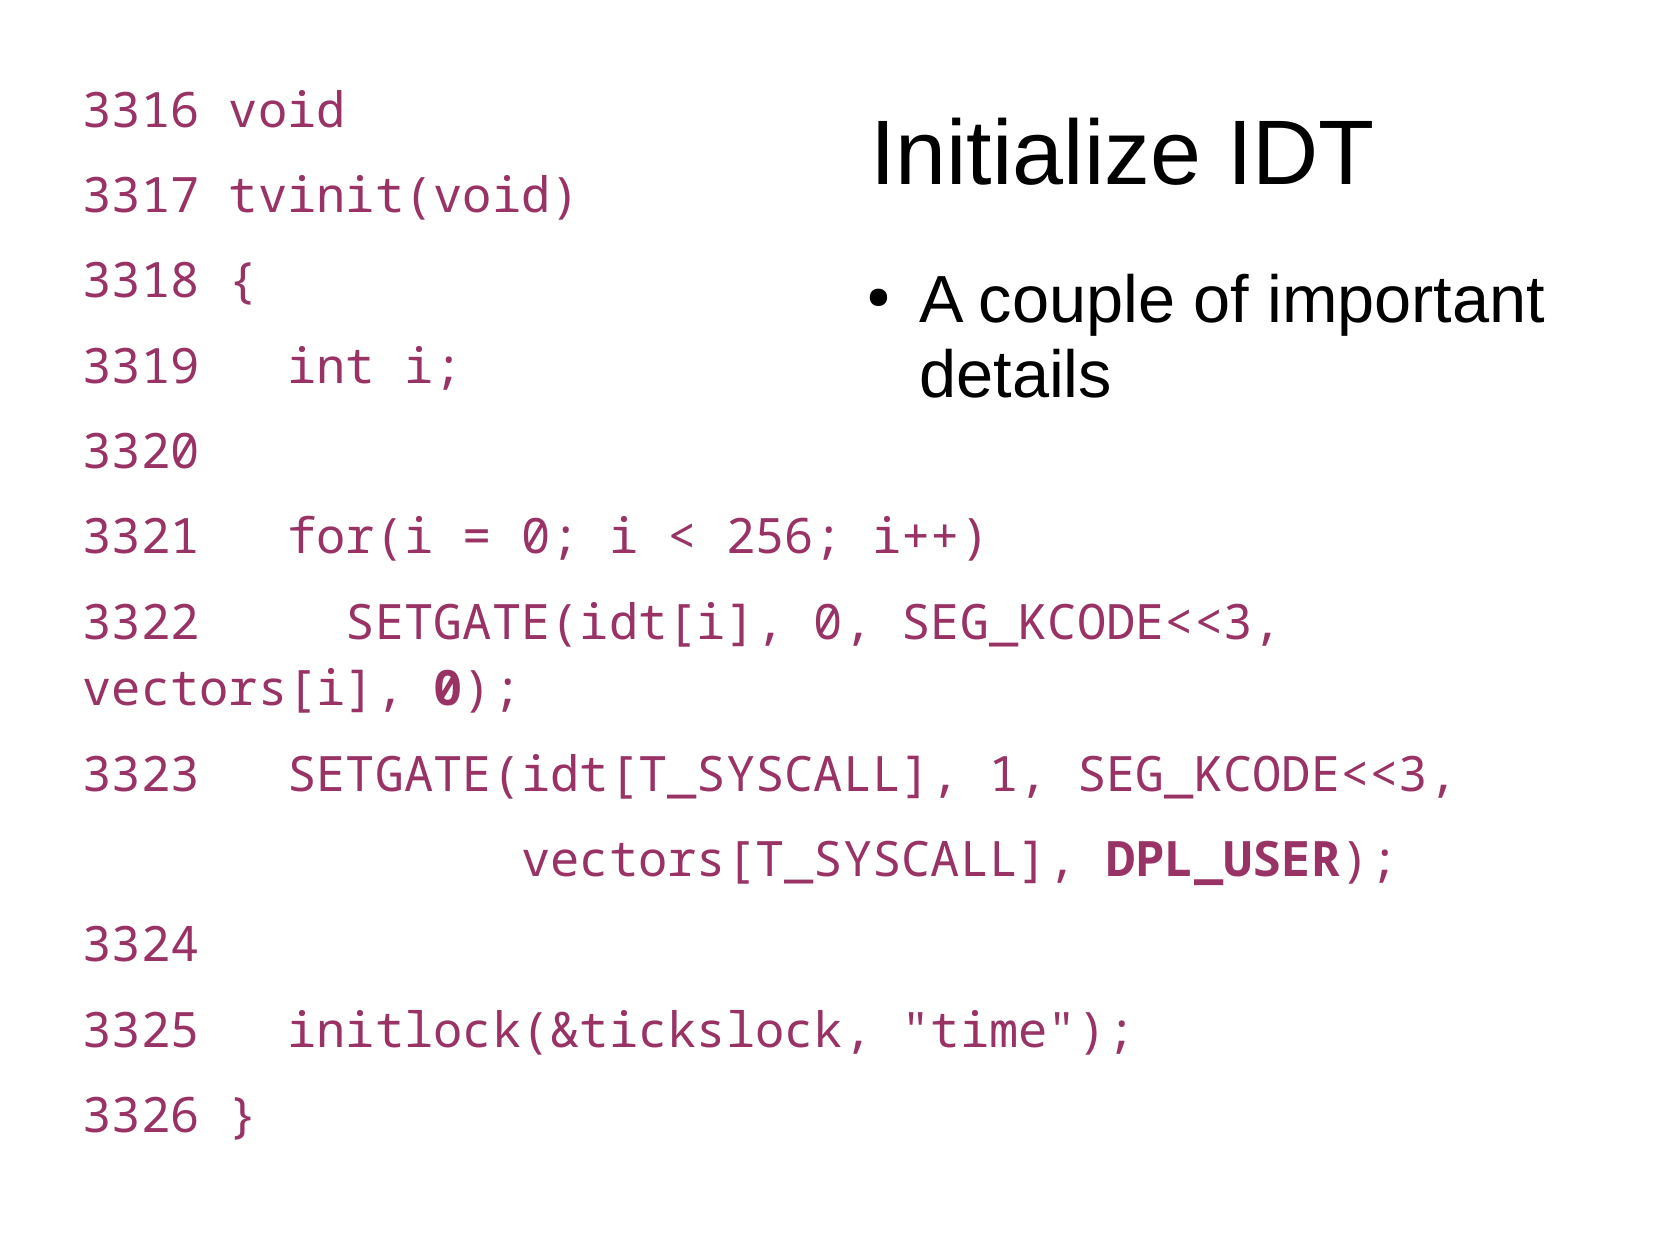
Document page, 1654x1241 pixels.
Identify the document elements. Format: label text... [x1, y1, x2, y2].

list A couple of important details [848, 262, 1576, 682]
list 3316 void 3317 tvinit(void) 3318 { 3319 int i; 3320 3321 for(i = 0; i < 256; i++) 3322 SETGATE(idt[i], 0, SEG_KCODE<<3, vectors[i], 0); 3323 SETGATE(idt[T_SYSCALL], 1, SEG_KCODE<<3, vectors[T_SYSCALL], DPL_USER); 3324 3325 initlock(&tickslock, "time"); 3326 } [82, 75, 1571, 1163]
title Initialize IDT [675, 49, 1571, 257]
